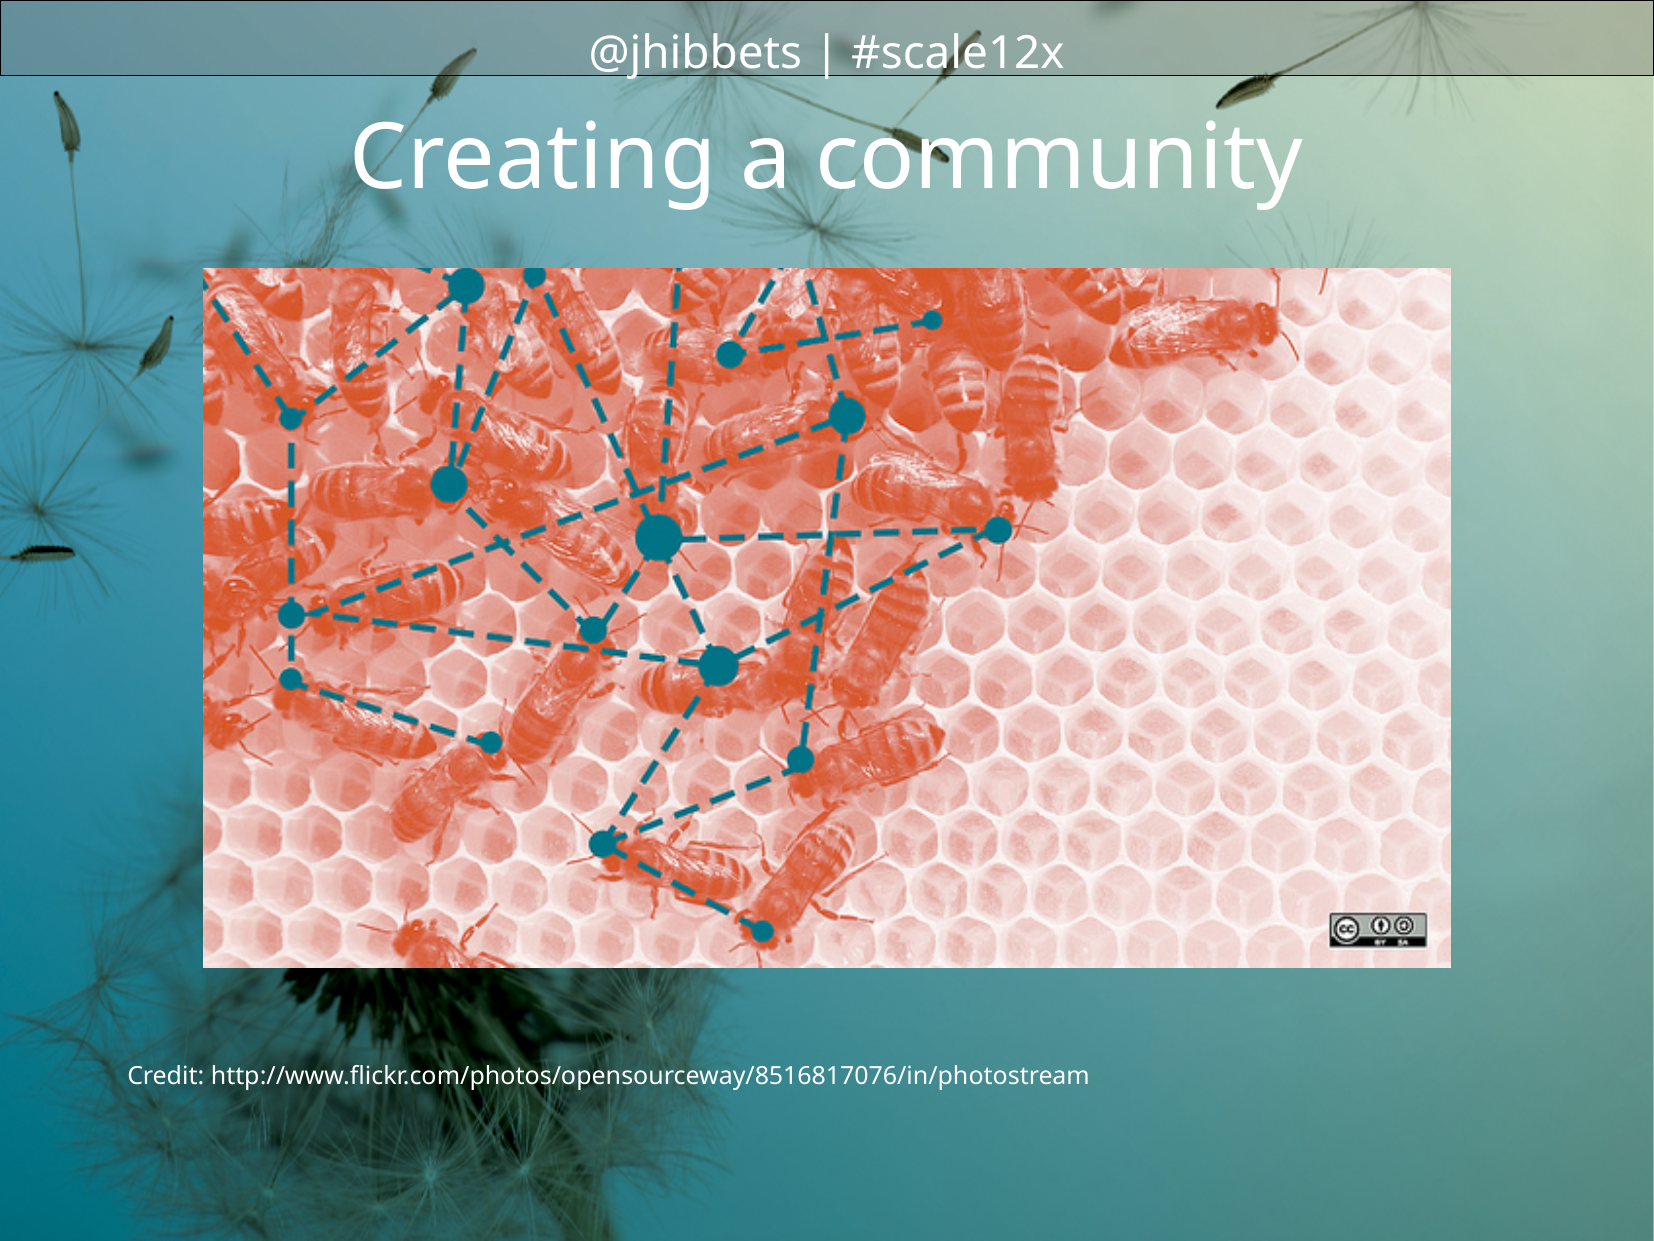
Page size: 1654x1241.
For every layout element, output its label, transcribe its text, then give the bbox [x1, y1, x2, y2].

picture [0, 76, 1654, 1241]
title Creating a community [82, 49, 1571, 257]
text_box Credit: http://www.flickr.com/photos/opensourceway/8516817076/in/photostream [112, 1050, 1106, 1093]
